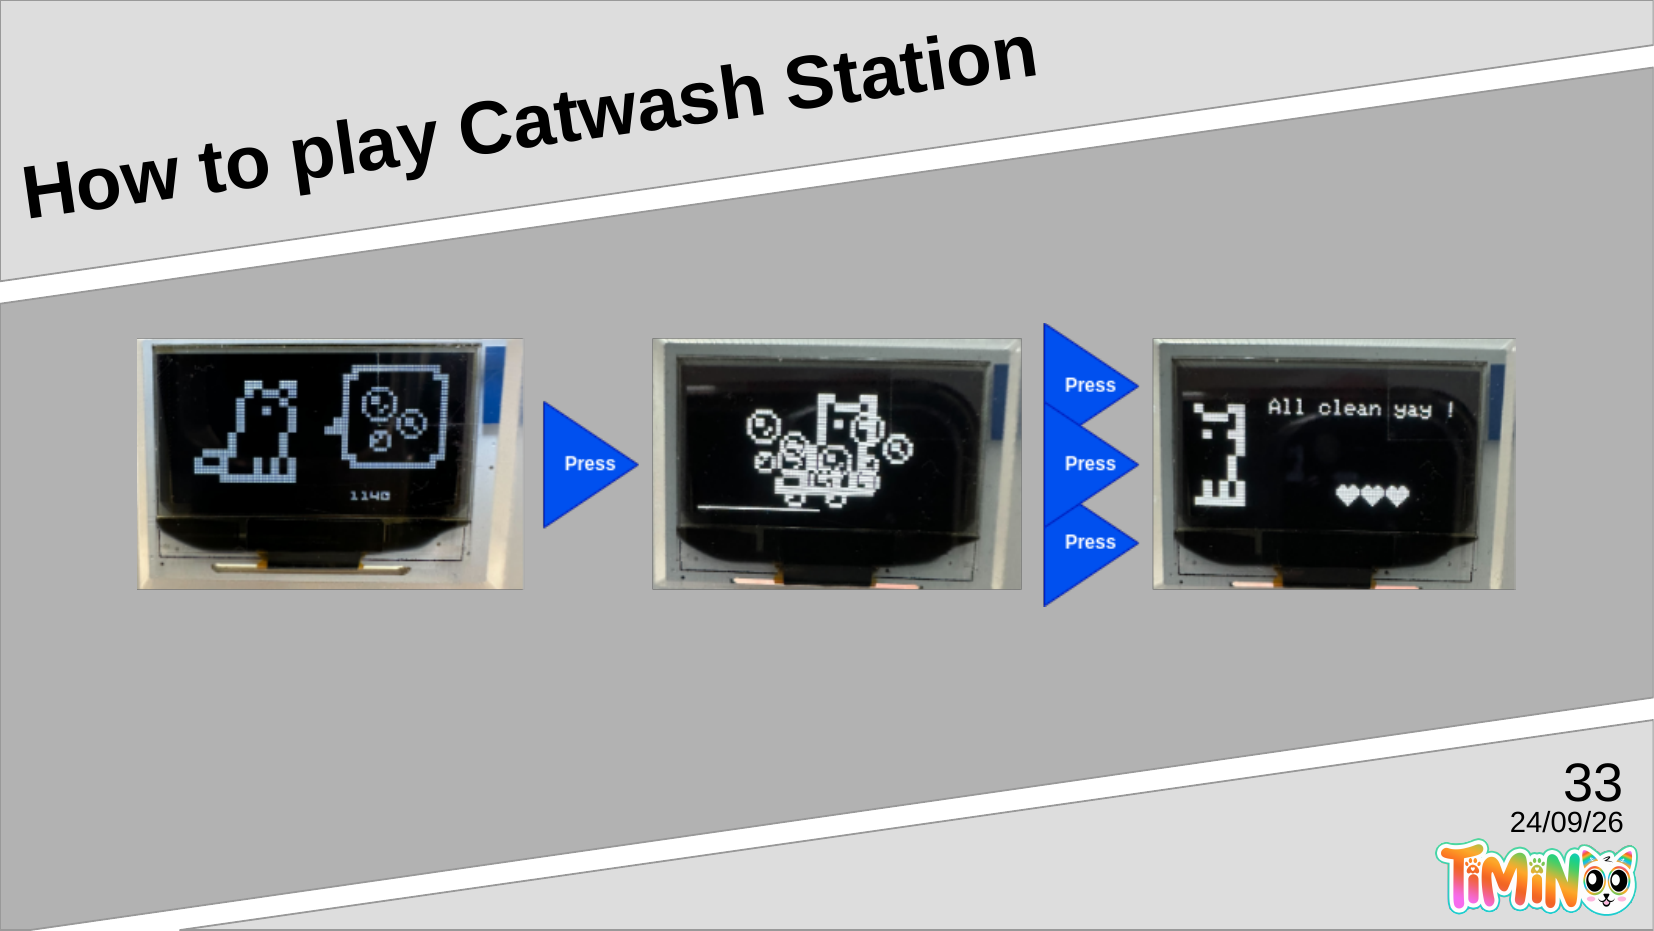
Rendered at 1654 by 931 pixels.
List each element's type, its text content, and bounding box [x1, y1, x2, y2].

picture [137, 323, 1516, 607]
title How to play Catwash Station [11, 0, 1496, 272]
picture [1435, 838, 1638, 916]
